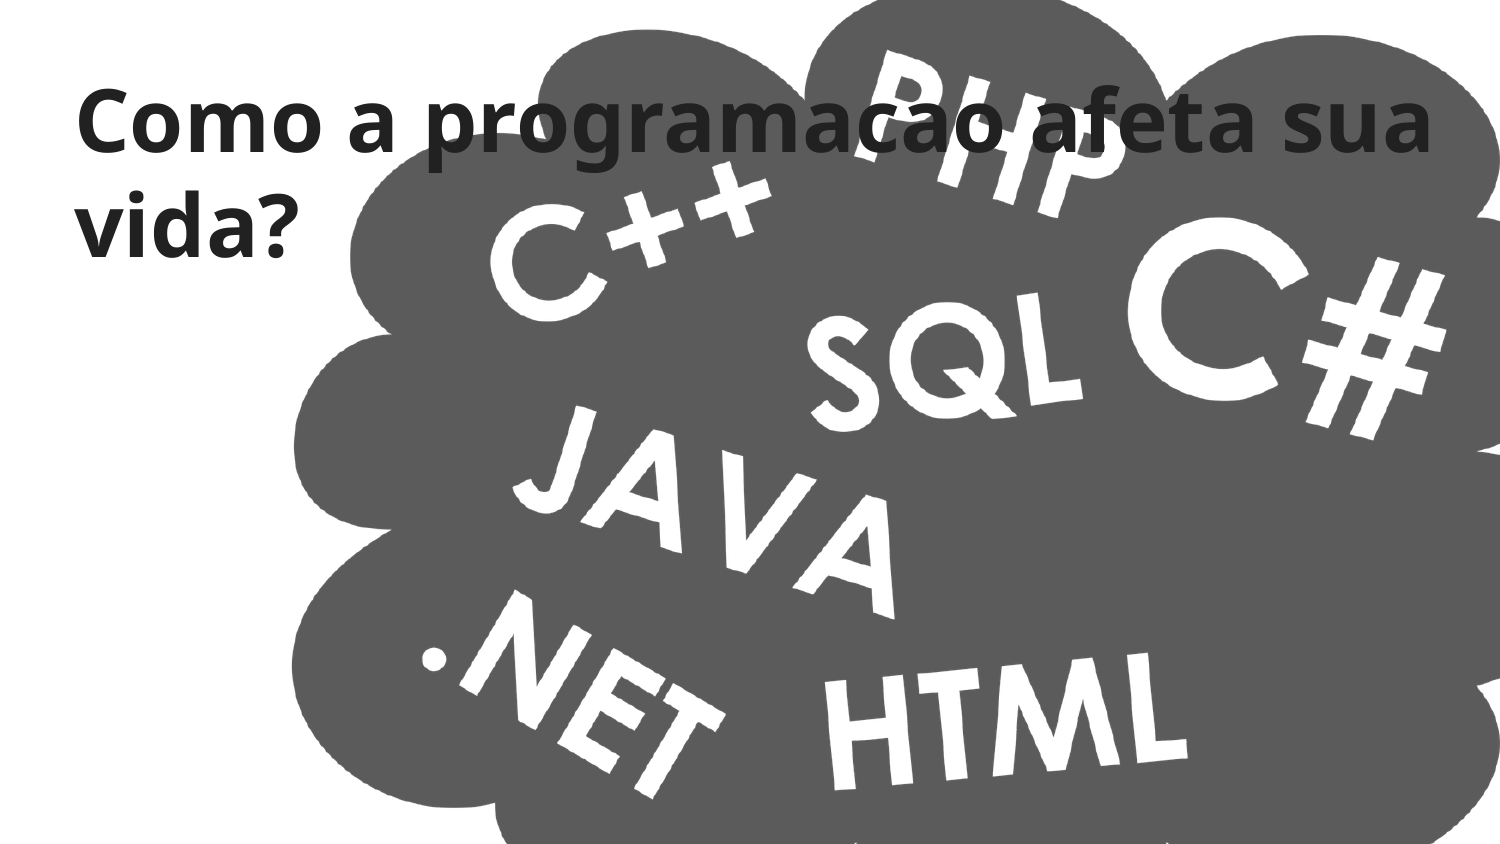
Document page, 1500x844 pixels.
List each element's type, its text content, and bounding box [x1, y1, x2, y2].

picture [0, 0, 1500, 844]
title Como a programacao afeta sua vida? [59, 50, 1457, 182]
